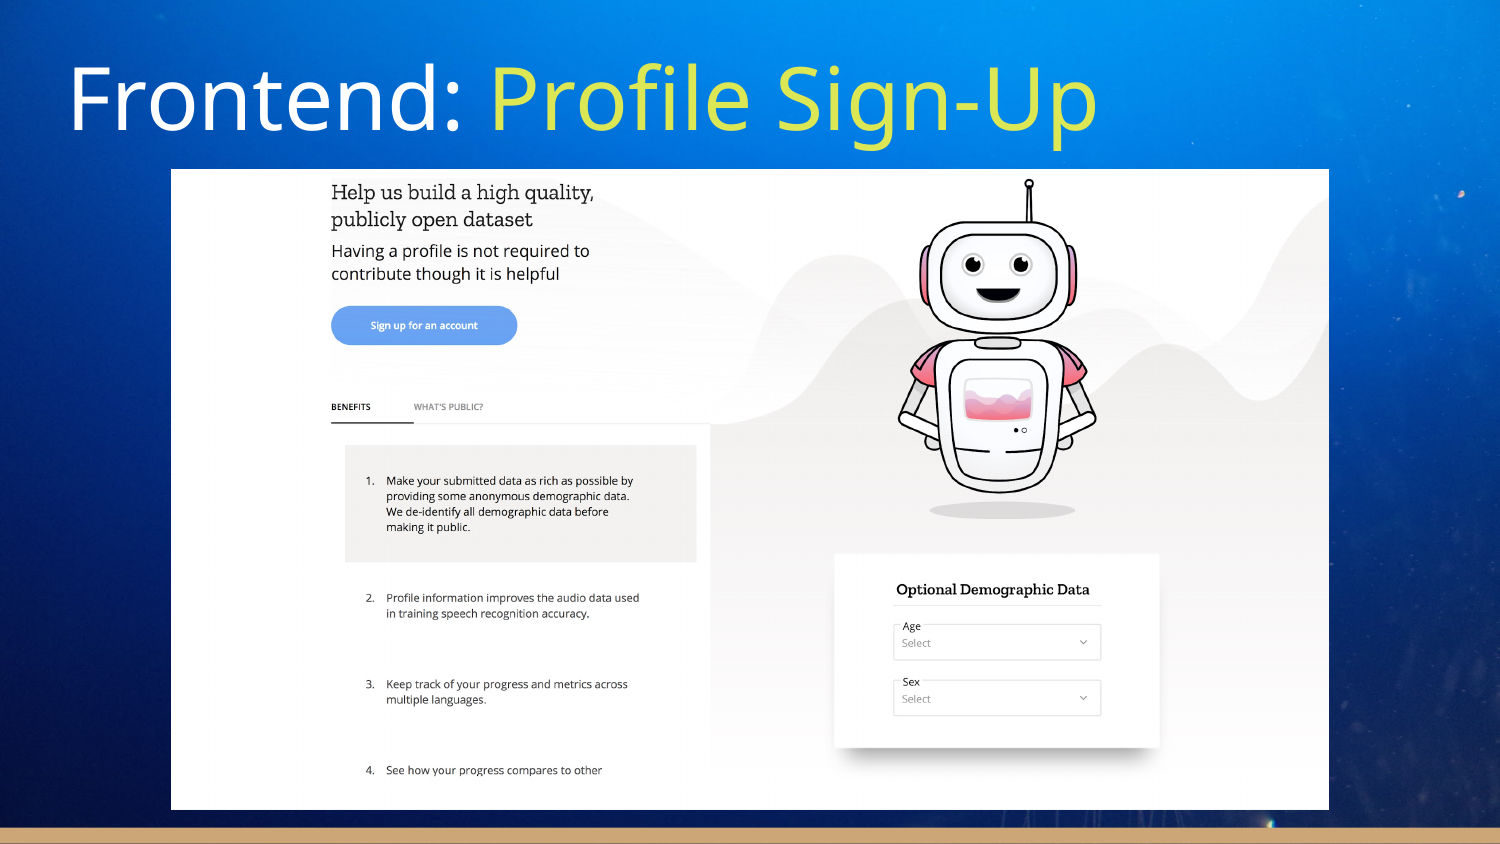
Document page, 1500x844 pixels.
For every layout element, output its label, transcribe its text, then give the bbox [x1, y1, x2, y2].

picture [0, 0, 1500, 827]
title Frontend: Profile Sign-Up [51, 38, 1449, 154]
